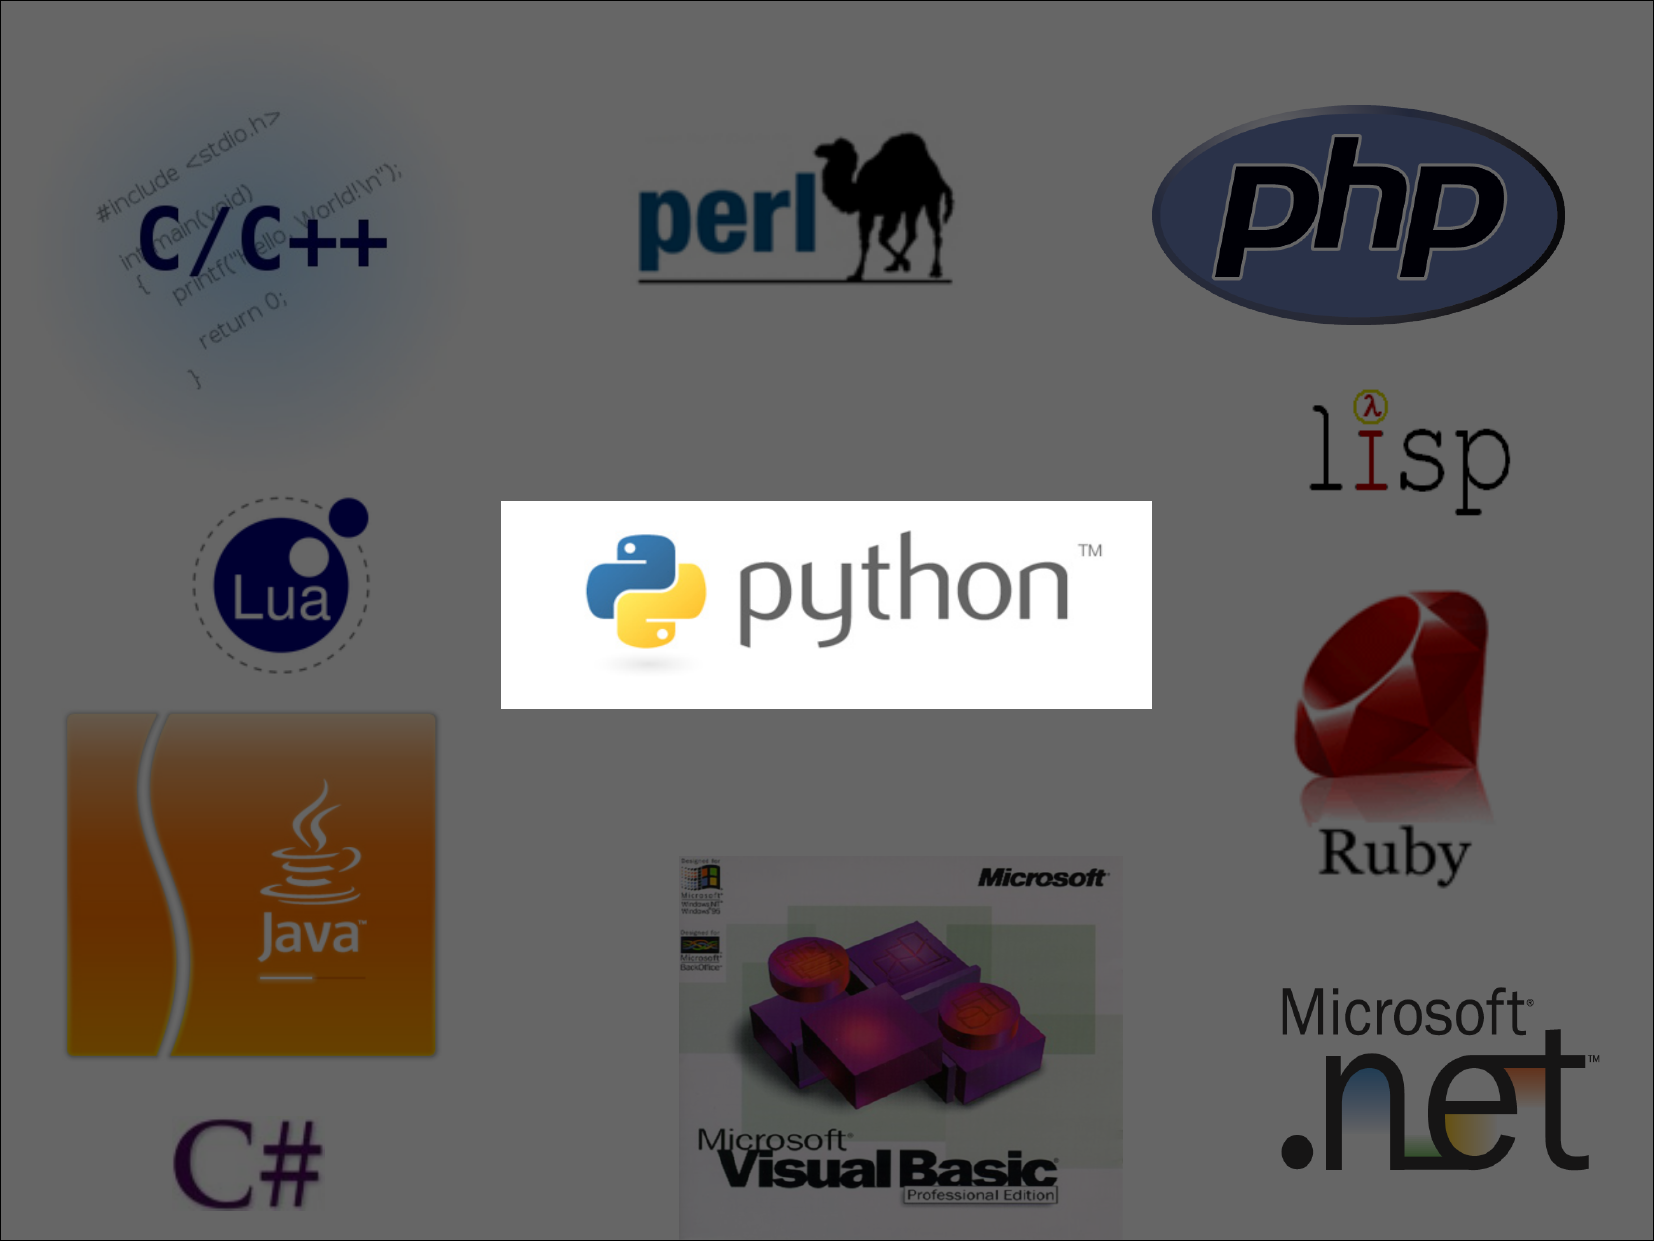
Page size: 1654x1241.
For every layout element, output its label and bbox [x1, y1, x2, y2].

picture [501, 501, 1152, 709]
text_box [0, 0, 1654, 1241]
